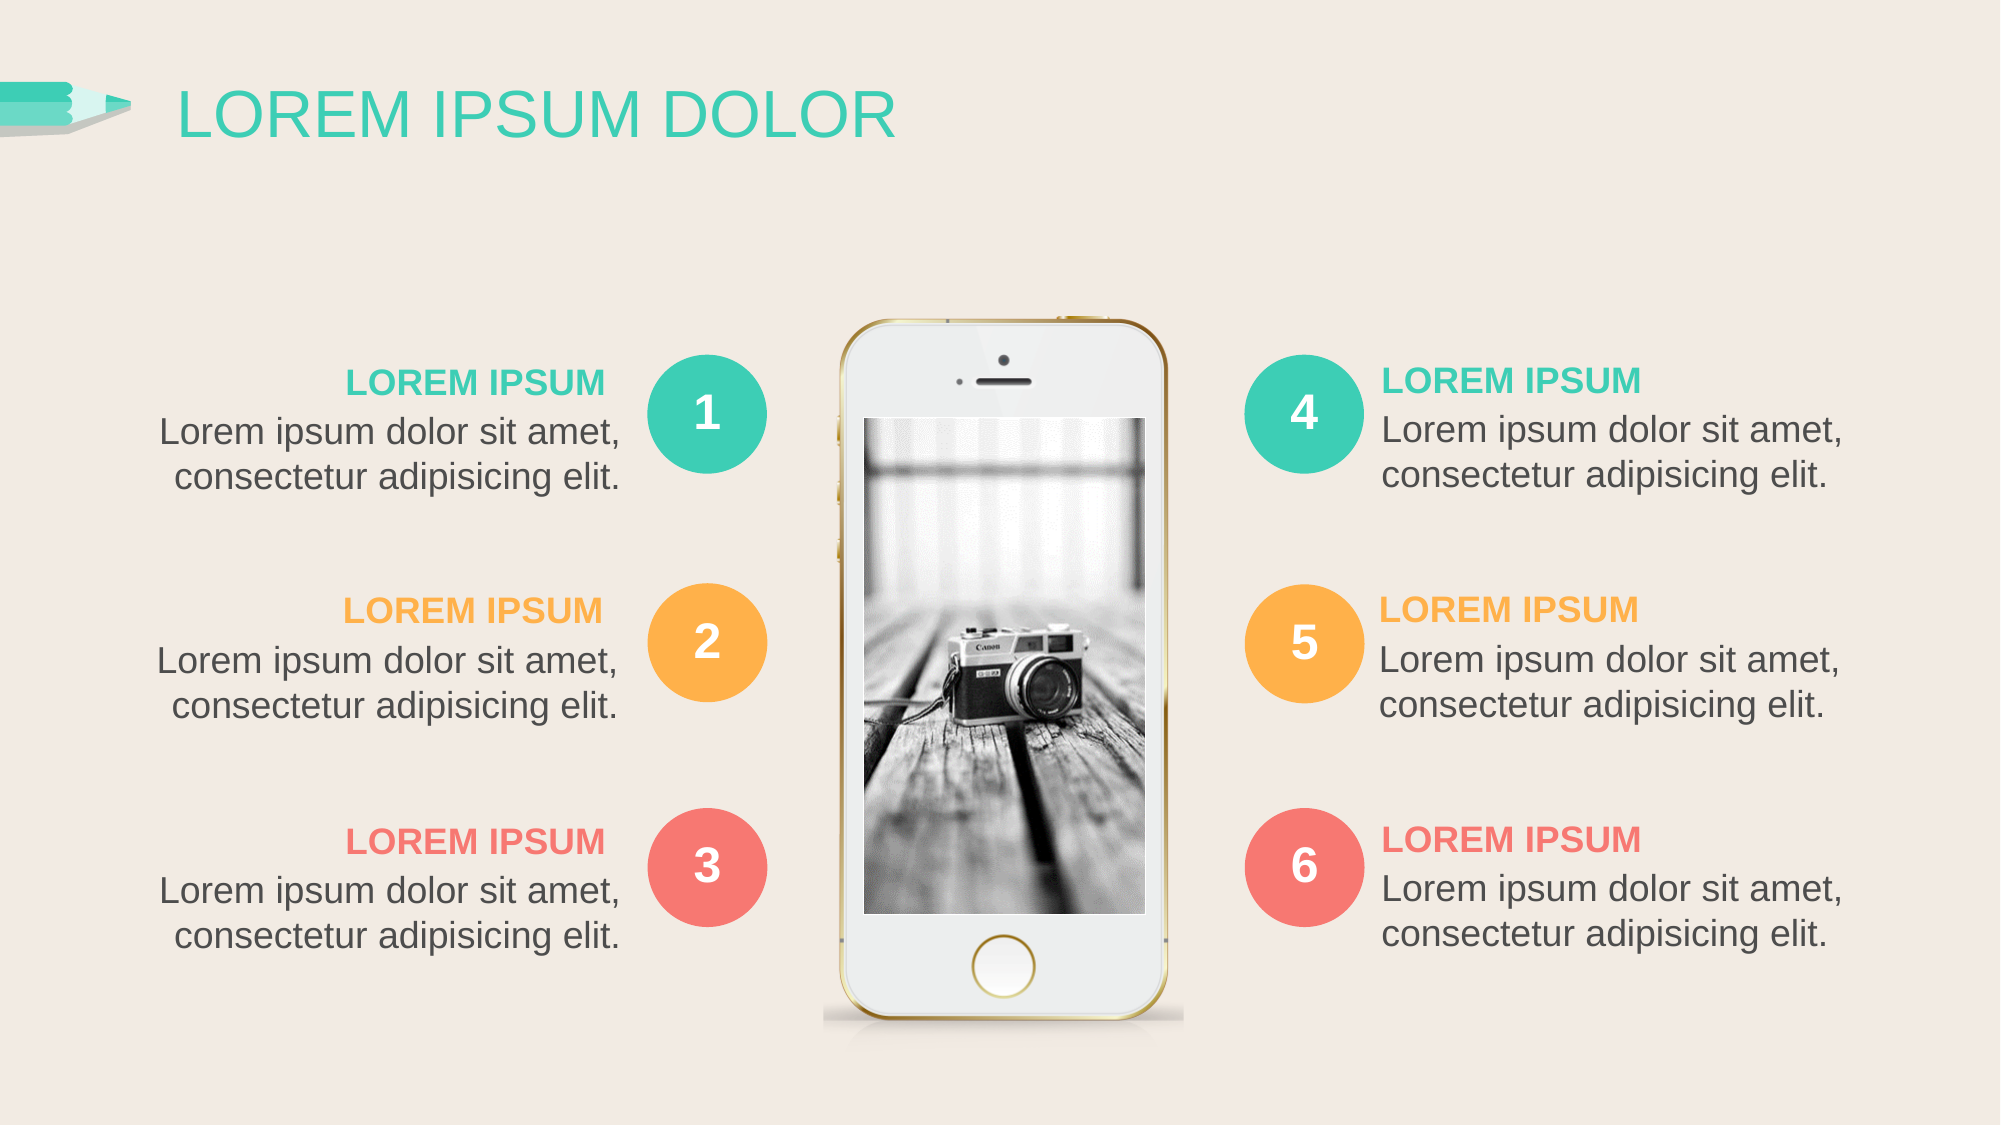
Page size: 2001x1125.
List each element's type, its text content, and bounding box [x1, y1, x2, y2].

picture [0, 0, 2001, 1125]
text_box 6 [1244, 808, 1365, 928]
text_box 4 [1244, 354, 1364, 474]
text_box 1 [647, 354, 767, 474]
text_box LOREM IPSUM [1366, 807, 1917, 856]
text_box LOREM IPSUM [78, 579, 629, 628]
text_box Lorem ipsum dolor sit amet, consectetur adipisicing elit. [1366, 397, 1952, 550]
text_box 5 [1244, 584, 1363, 704]
text_box LOREM IPSUM [81, 351, 632, 399]
text_box LOREM IPSUM [1363, 578, 1914, 627]
text_box LOREM IPSUM [81, 810, 632, 859]
text_box Lorem ipsum dolor sit amet, consectetur adipisicing elit. [48, 628, 634, 780]
text_box Lorem ipsum dolor sit amet, consectetur adipisicing elit. [1366, 856, 1952, 1009]
text_box 3 [647, 808, 768, 928]
text_box LOREM IPSUM [1366, 348, 1917, 397]
text_box 2 [647, 583, 768, 703]
text_box Lorem ipsum dolor sit amet, consectetur adipisicing elit. [1363, 627, 1950, 779]
text_box Lorem ipsum dolor sit amet, consectetur adipisicing elit. [50, 399, 636, 552]
text_box LOREM IPSUM DOLOR [161, 60, 1802, 160]
text_box Lorem ipsum dolor sit amet, consectetur adipisicing elit. [50, 859, 636, 1011]
